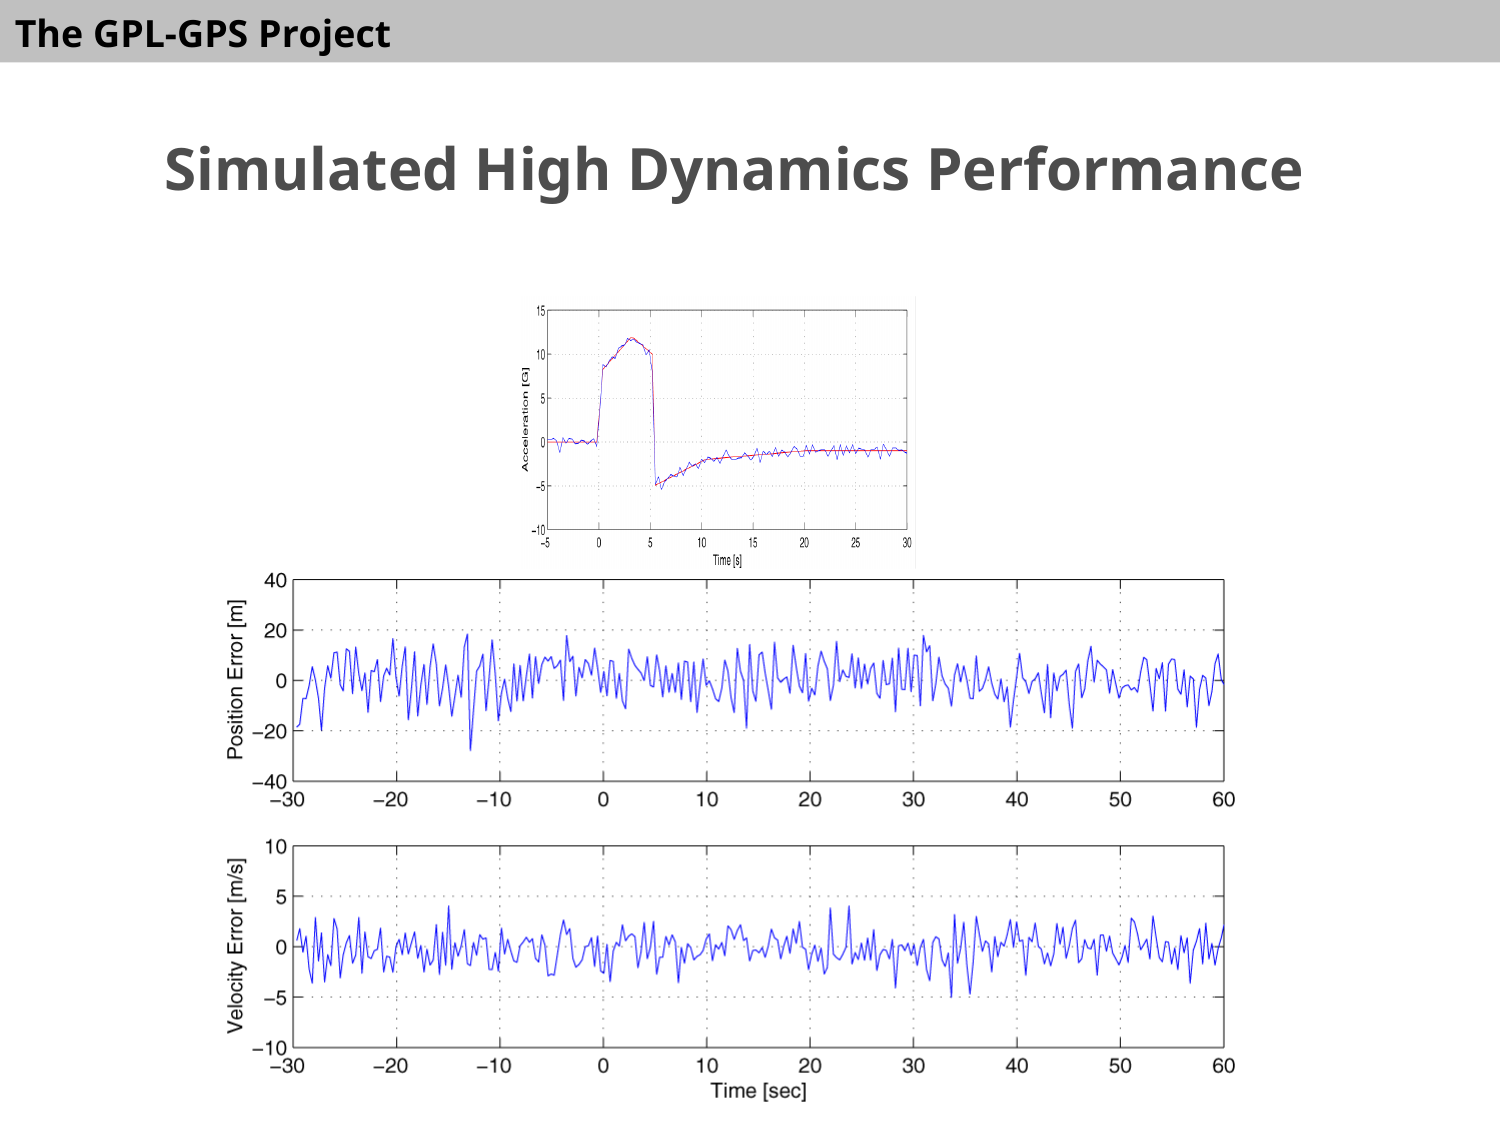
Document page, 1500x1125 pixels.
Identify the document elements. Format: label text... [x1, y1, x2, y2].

picture [225, 262, 1238, 1125]
title Simulated High Dynamics Performance [149, 124, 1463, 213]
